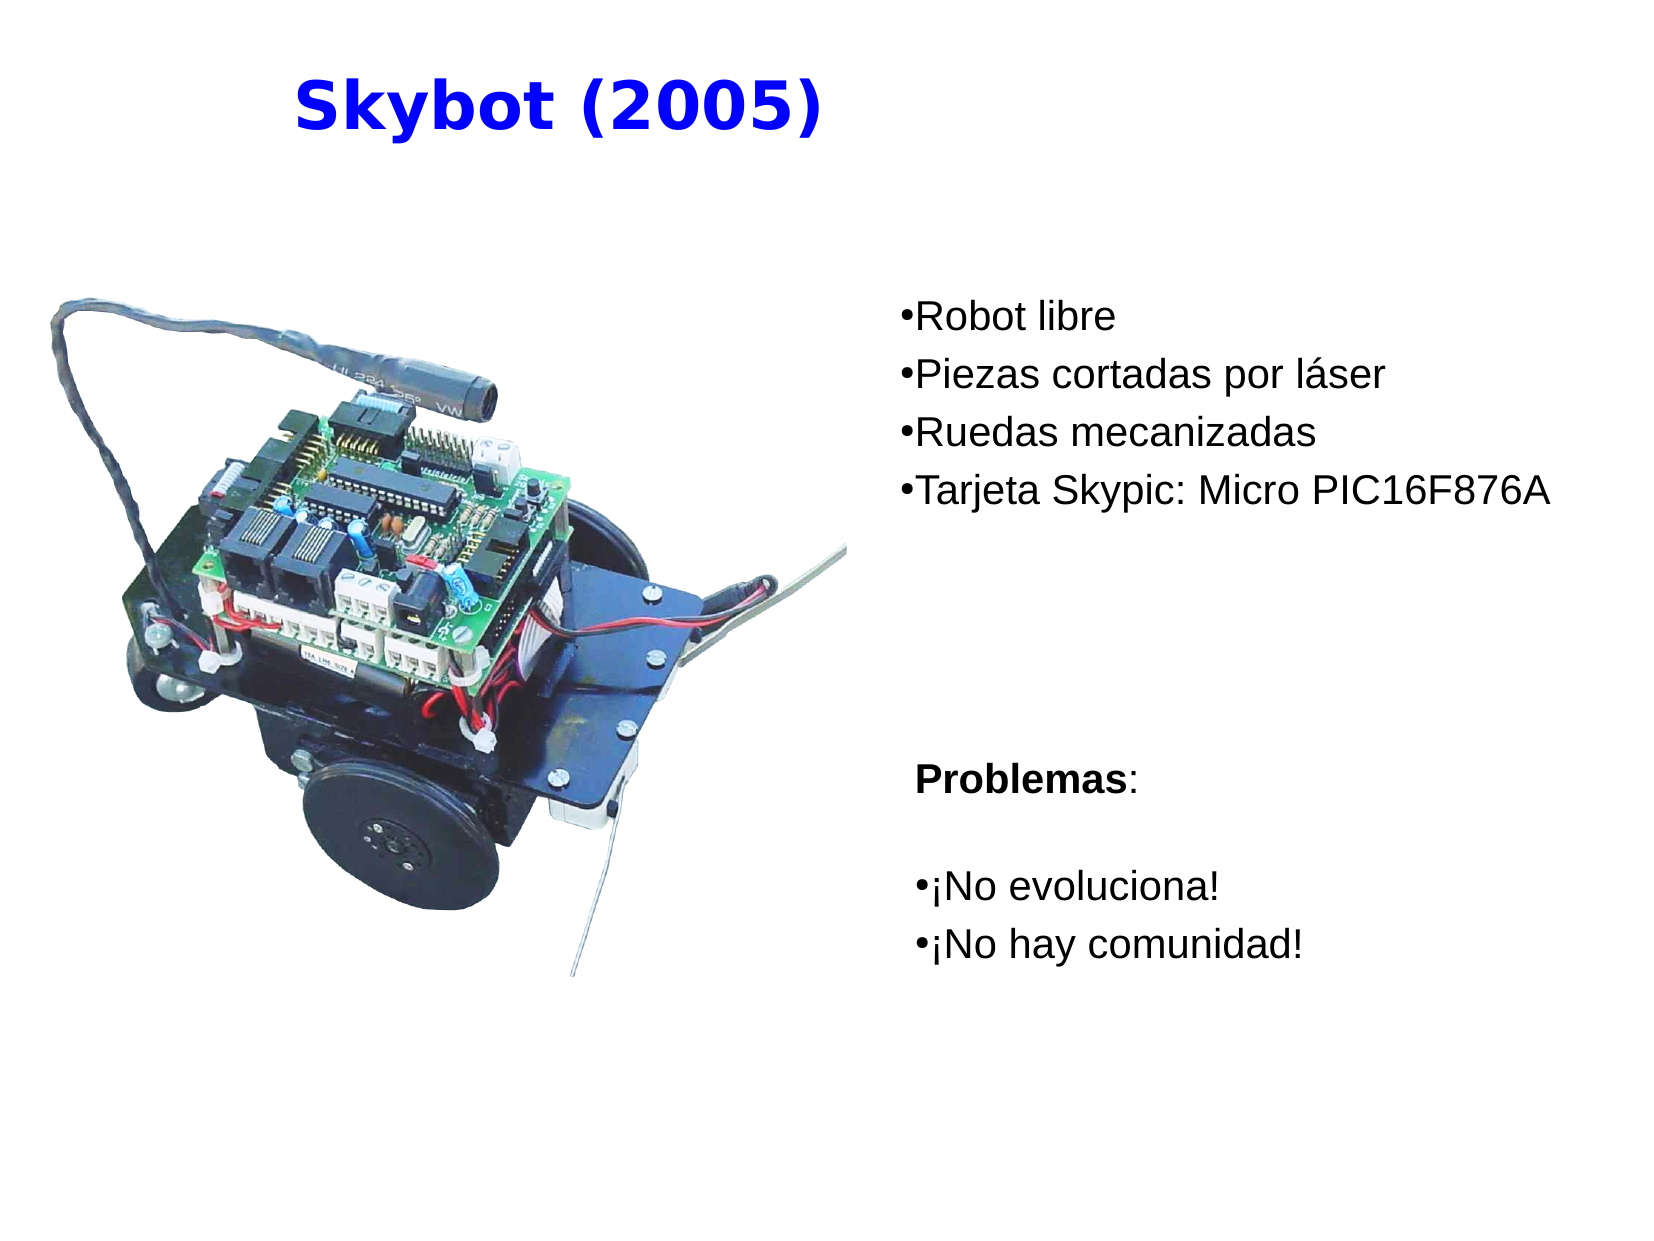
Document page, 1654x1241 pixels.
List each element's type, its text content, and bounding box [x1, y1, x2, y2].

text_box Problemas: [900, 748, 1404, 811]
text_box Robot libre Piezas cortadas por láser Ruedas mecanizadas Tarjeta Skypic: Micro PIC16F876A [885, 285, 1621, 541]
text_box Skybot (2005) [279, 60, 885, 153]
text_box ¡No evoluciona! ¡No hay comunidad! [900, 855, 1576, 1138]
picture [45, 290, 861, 991]
